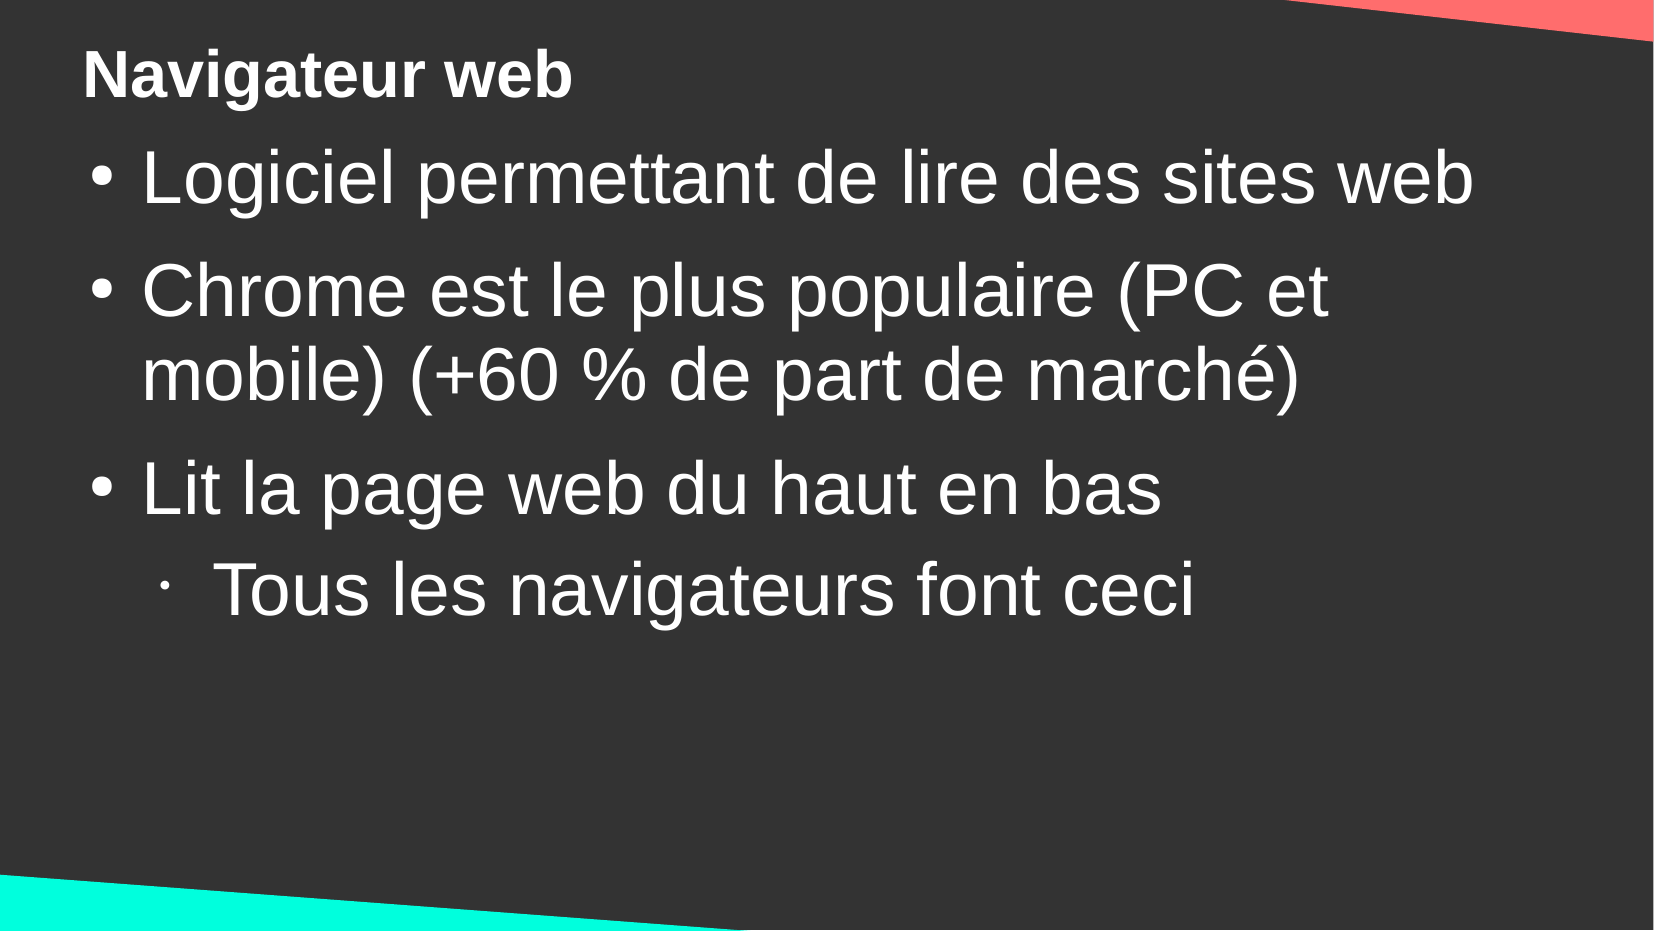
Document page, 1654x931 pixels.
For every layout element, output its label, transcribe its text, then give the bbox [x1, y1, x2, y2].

text_box [1284, 0, 1654, 42]
title Navigateur web [82, 36, 1571, 114]
list Logiciel permettant de lire des sites web Chrome est le plus populaire (PC et mobile) (+60 % de part de marché) Lit la page web du haut en bas Tous les navigateurs font ceci [70, 135, 1595, 756]
